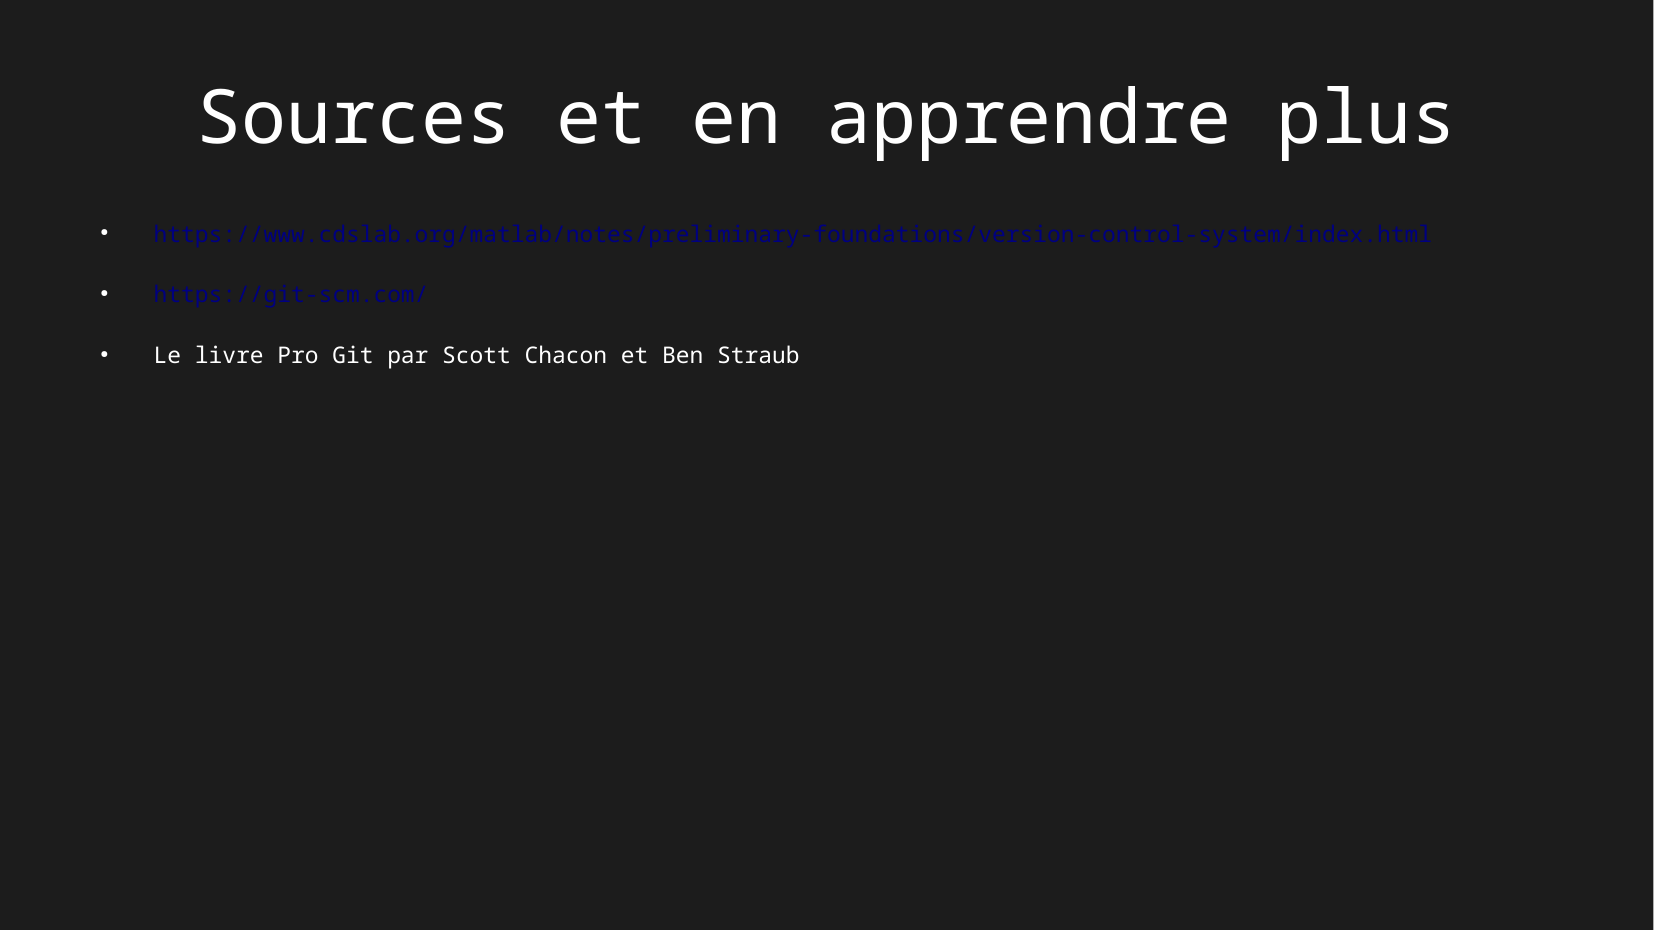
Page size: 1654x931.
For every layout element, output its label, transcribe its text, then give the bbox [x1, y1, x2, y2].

list https://www.cdslab.org/matlab/notes/preliminary-foundations/version-control-system/index.html https://git-scm.com/ Le livre Pro Git par Scott Chacon et Ben Straub [82, 217, 1571, 758]
title Sources et en apprendre plus [82, 37, 1571, 193]
